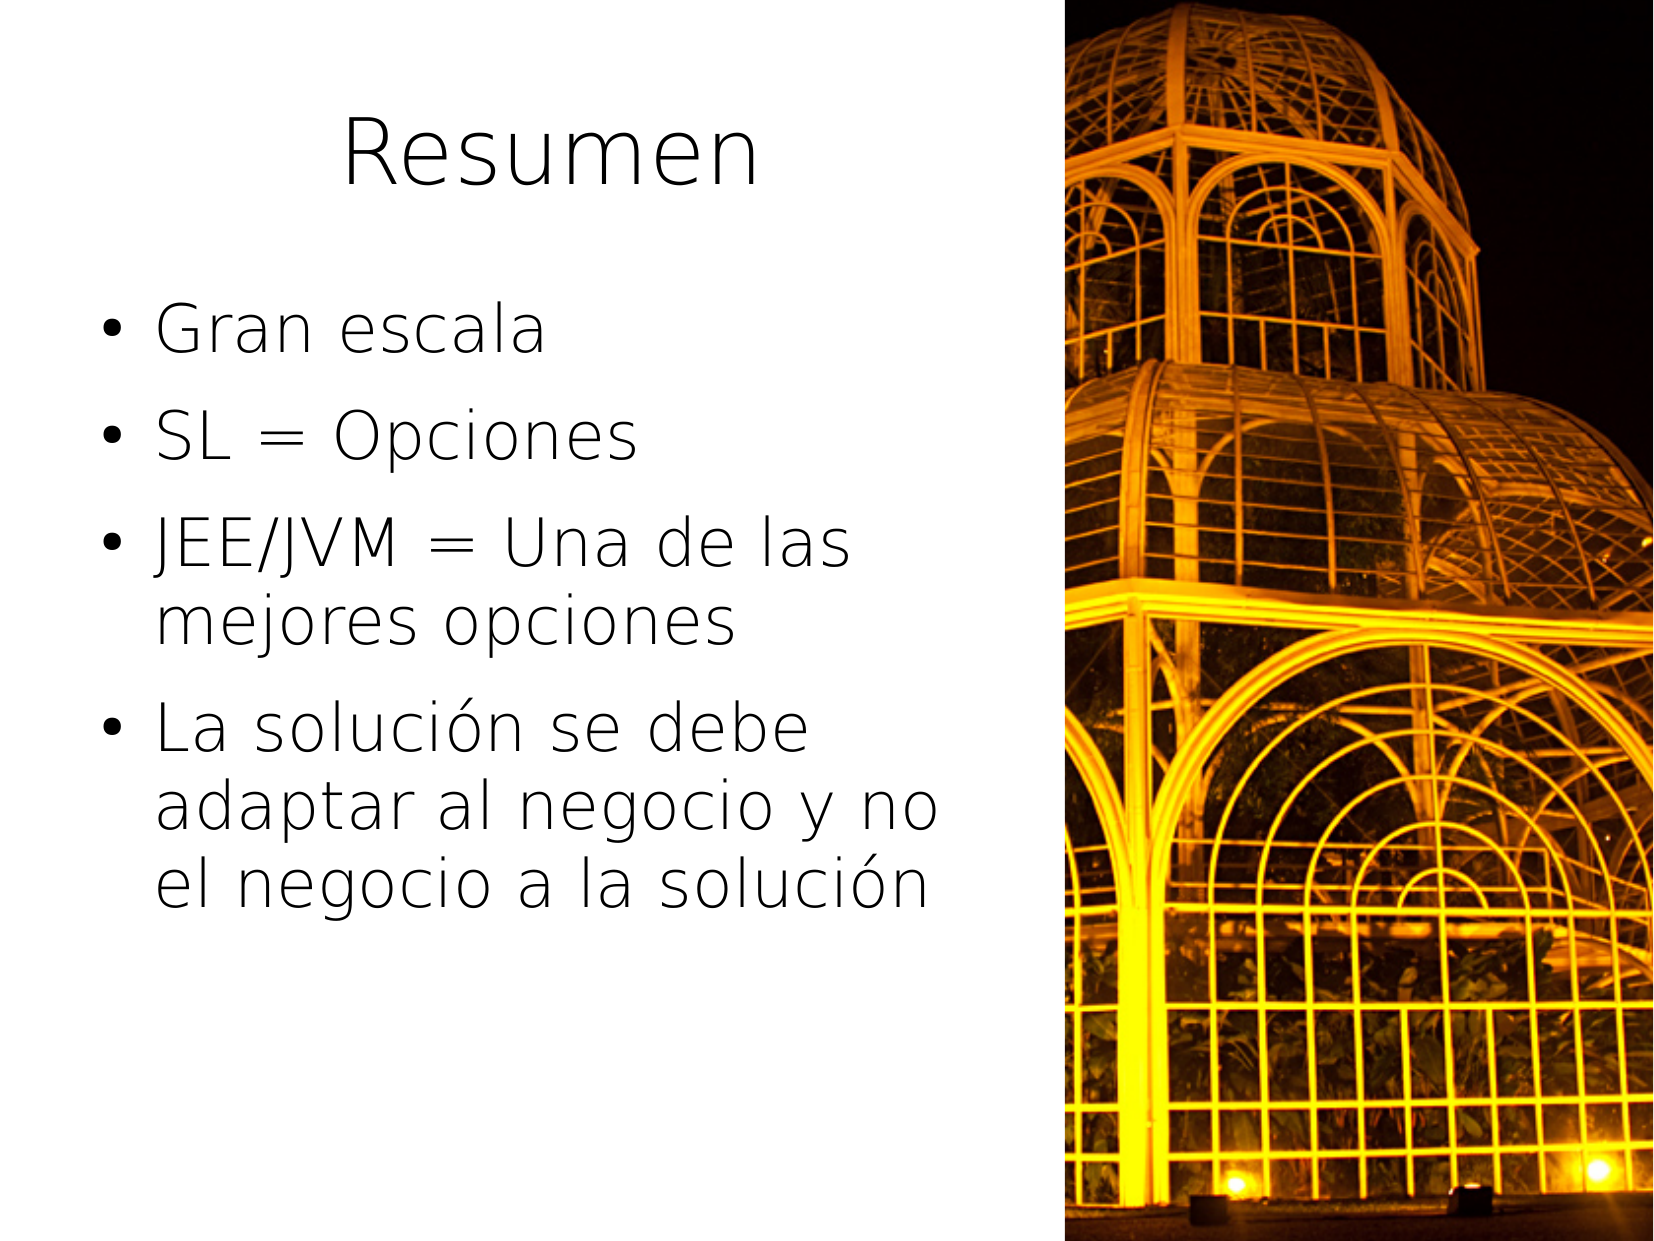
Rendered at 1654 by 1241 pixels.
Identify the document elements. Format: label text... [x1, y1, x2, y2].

title Resumen [82, 49, 1021, 257]
picture [1064, 0, 1654, 1241]
list Gran escala SL = Opciones JEE/JVM = Una de las mejores opciones La solución se debe adaptar al negocio y no el negocio a la solución [82, 290, 1021, 1010]
